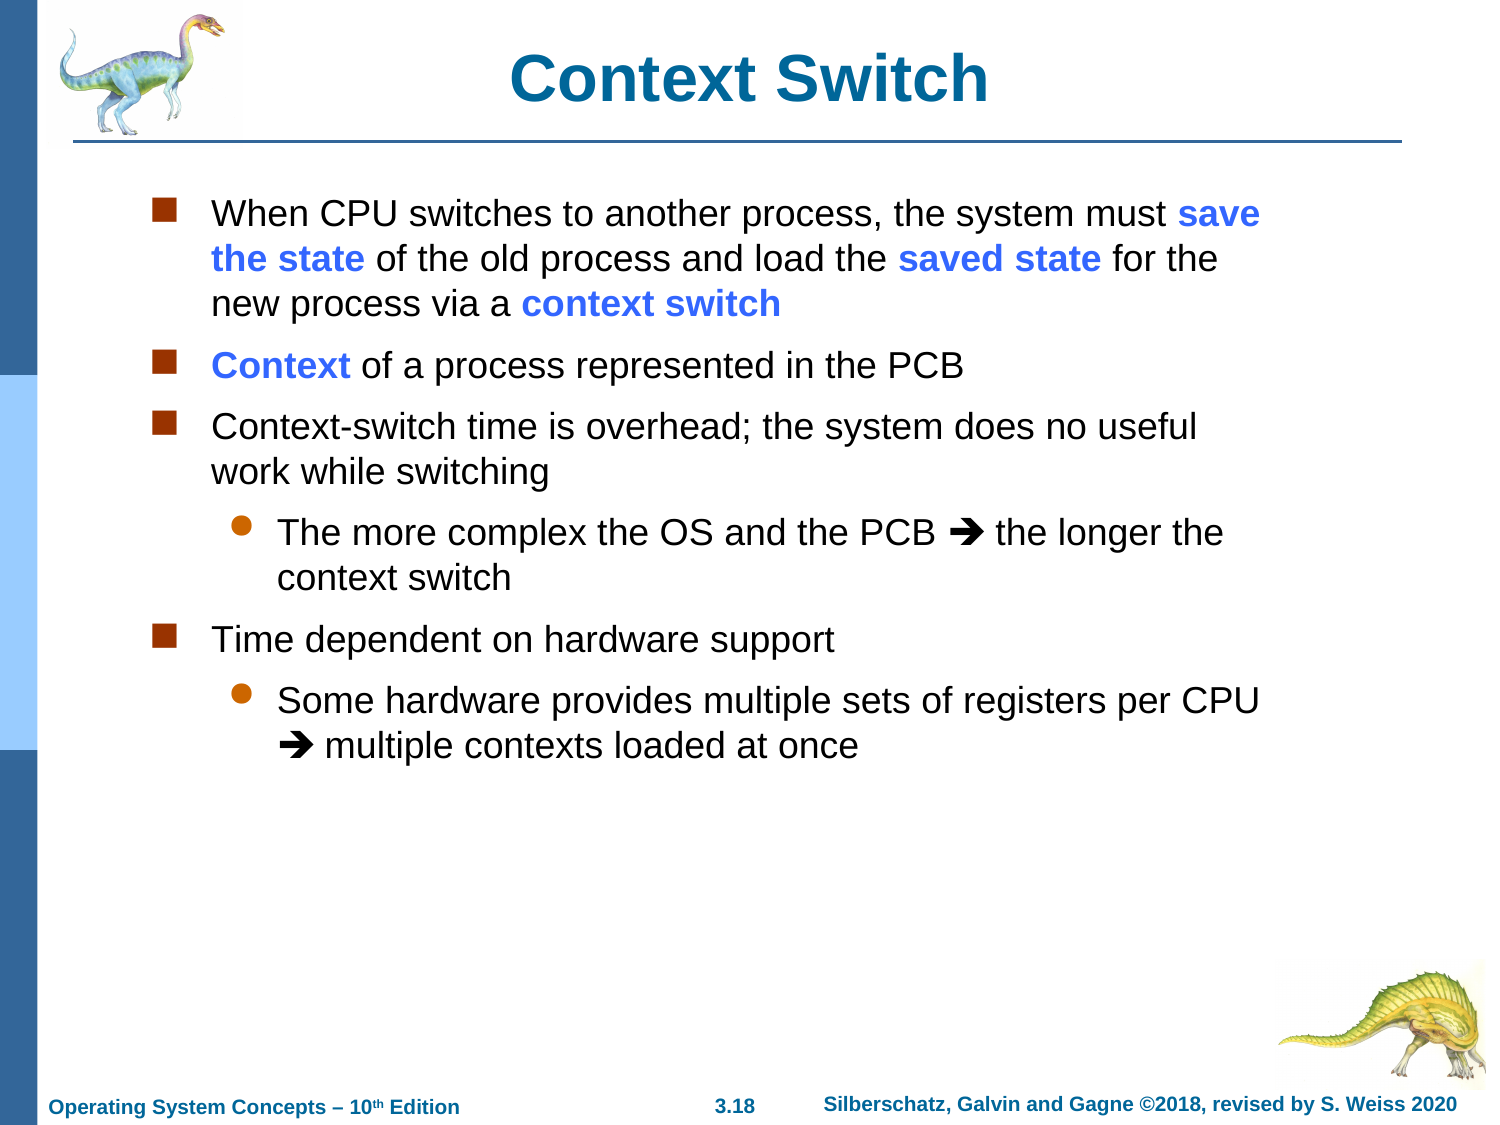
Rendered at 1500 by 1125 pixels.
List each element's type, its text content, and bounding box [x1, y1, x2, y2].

picture [46, 0, 243, 149]
title Context Switch [75, 27, 1426, 122]
list When CPU switches to another process, the system must save the state of the old process and load the saved state for the new process via a context switch Context of a process represented in the PCB Context-switch time is overhead; the system does no useful work while switching The more complex the OS and the PCB  the longer the context switch Time dependent on hardware support Some hardware provides multiple sets of registers per CPU  multiple contexts loaded at once [140, 181, 1288, 912]
picture [1140, 1096, 1148, 1101]
picture [1275, 959, 1486, 1090]
